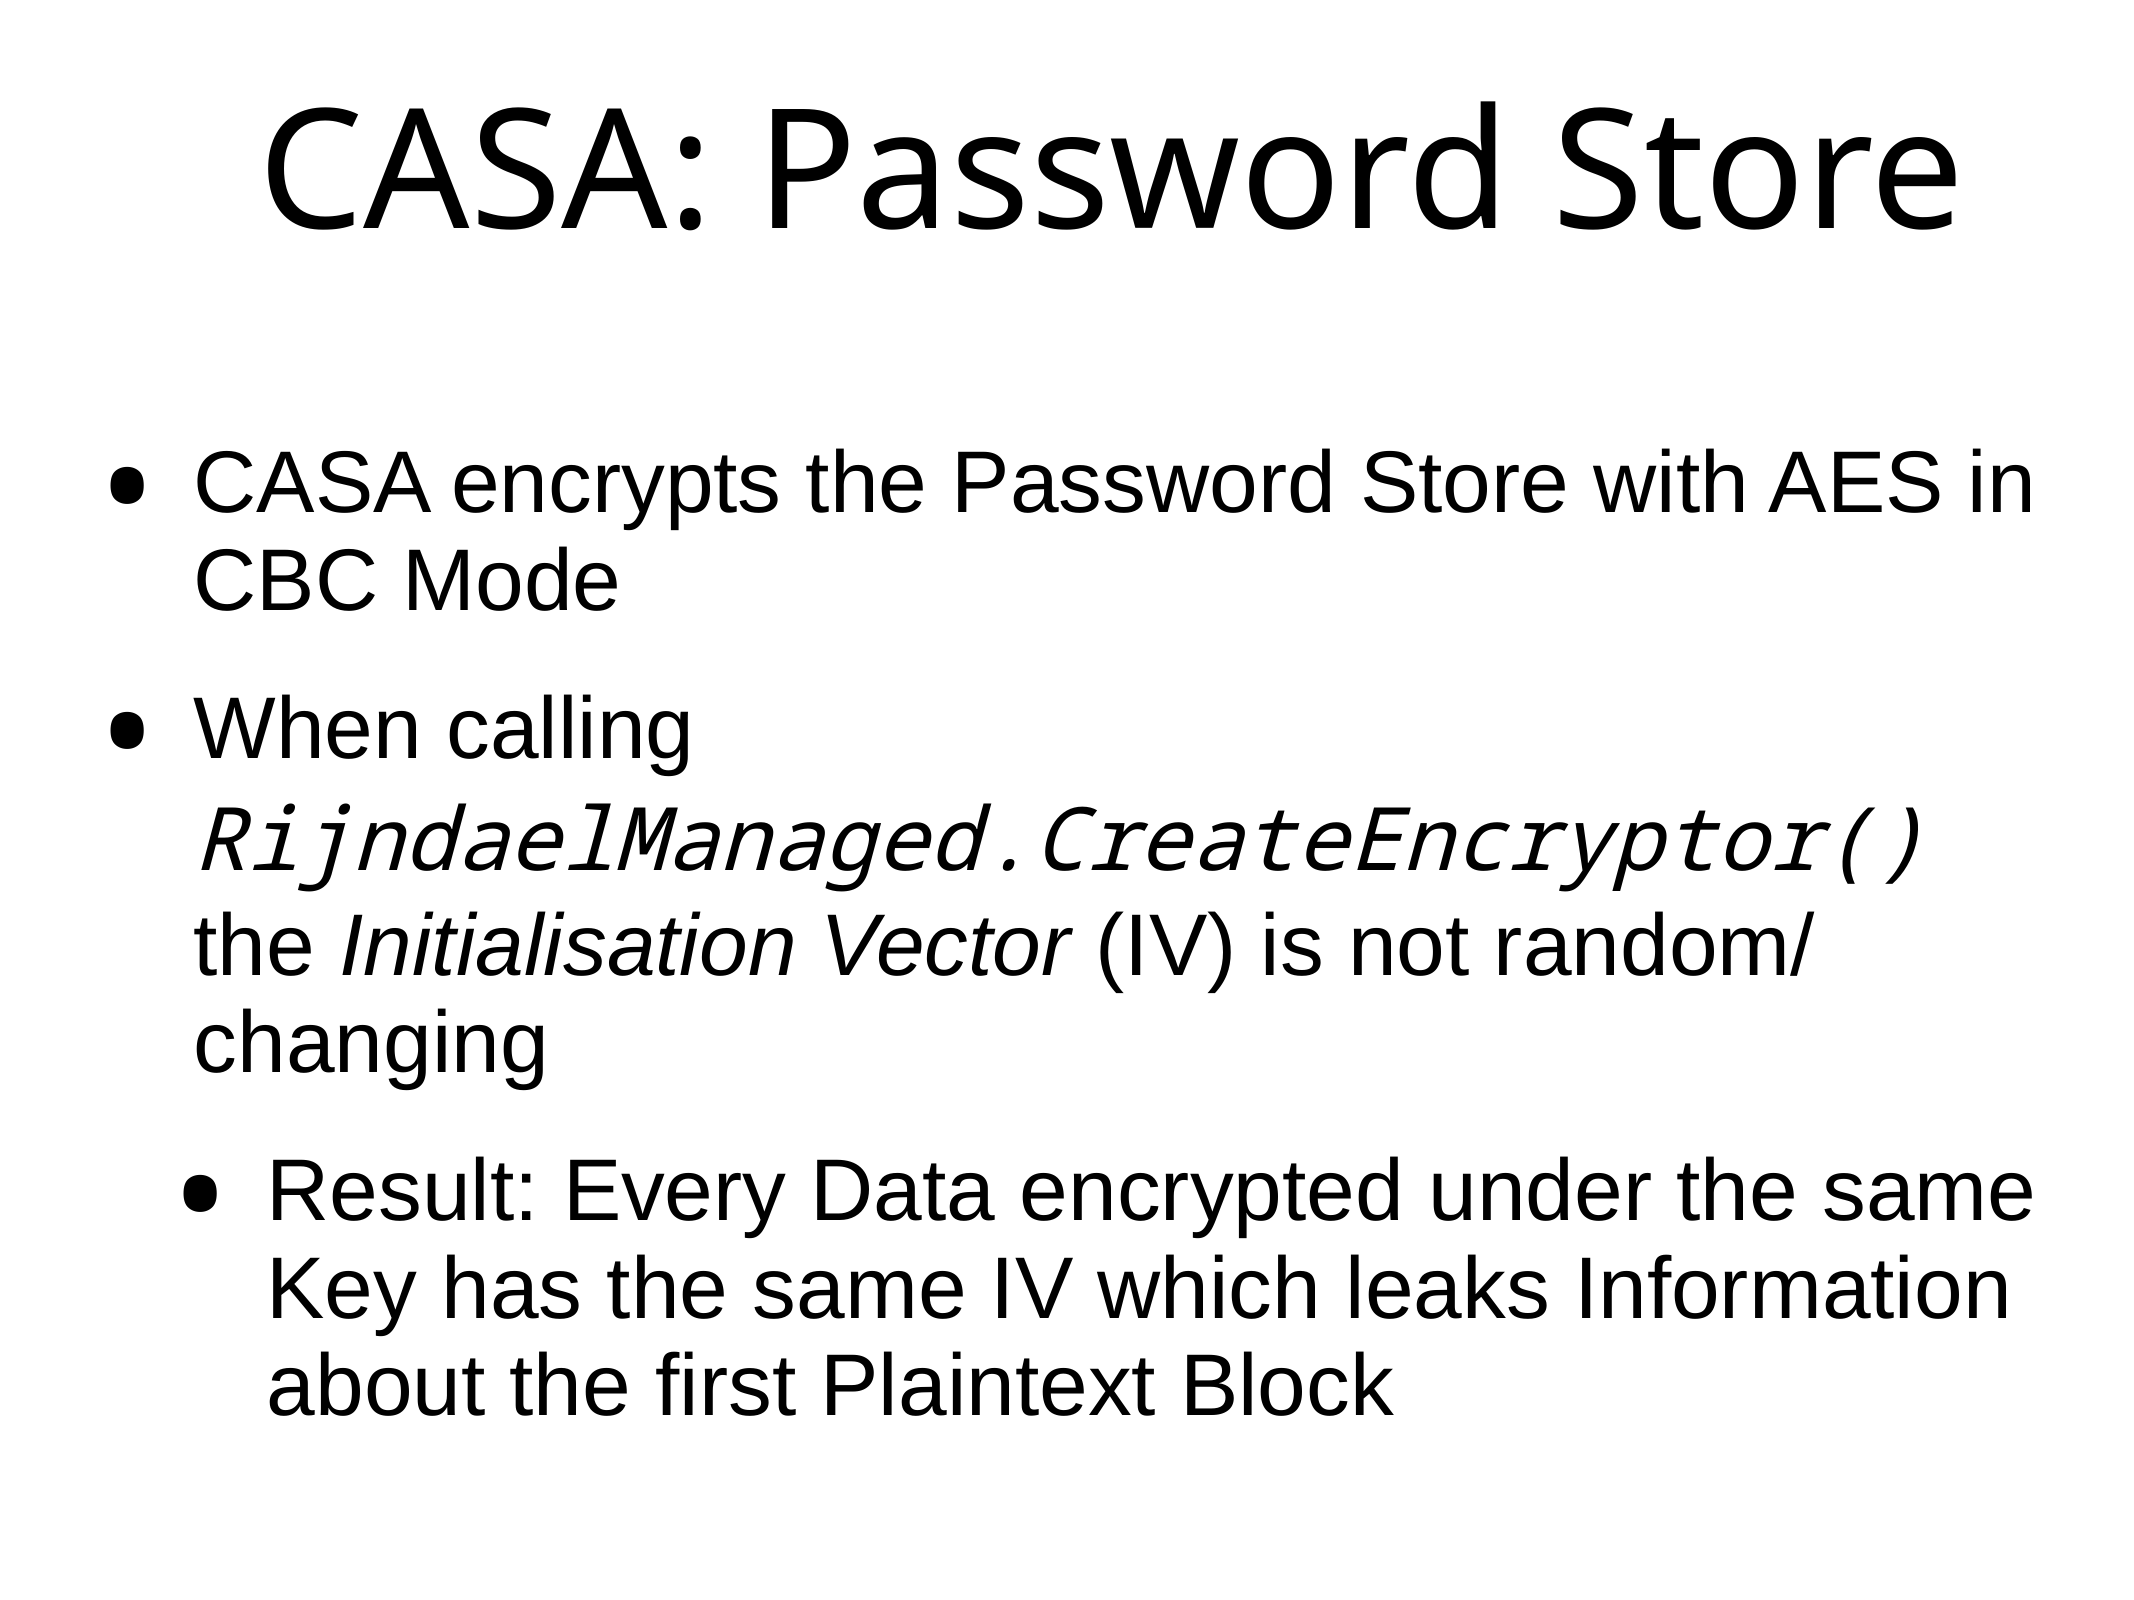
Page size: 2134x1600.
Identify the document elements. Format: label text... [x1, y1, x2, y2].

list CASA encrypts the Password Store with AES in CBC Mode When calling RijndaelManaged.CreateEncryptor() the Initialisation Vector (IV) is not random/ changing Result: Every Data encrypted under the same Key has the same IV which leaks Information about the first Plaintext Block [39, 383, 2067, 1484]
title CASA: Password Store [201, 31, 2067, 296]
